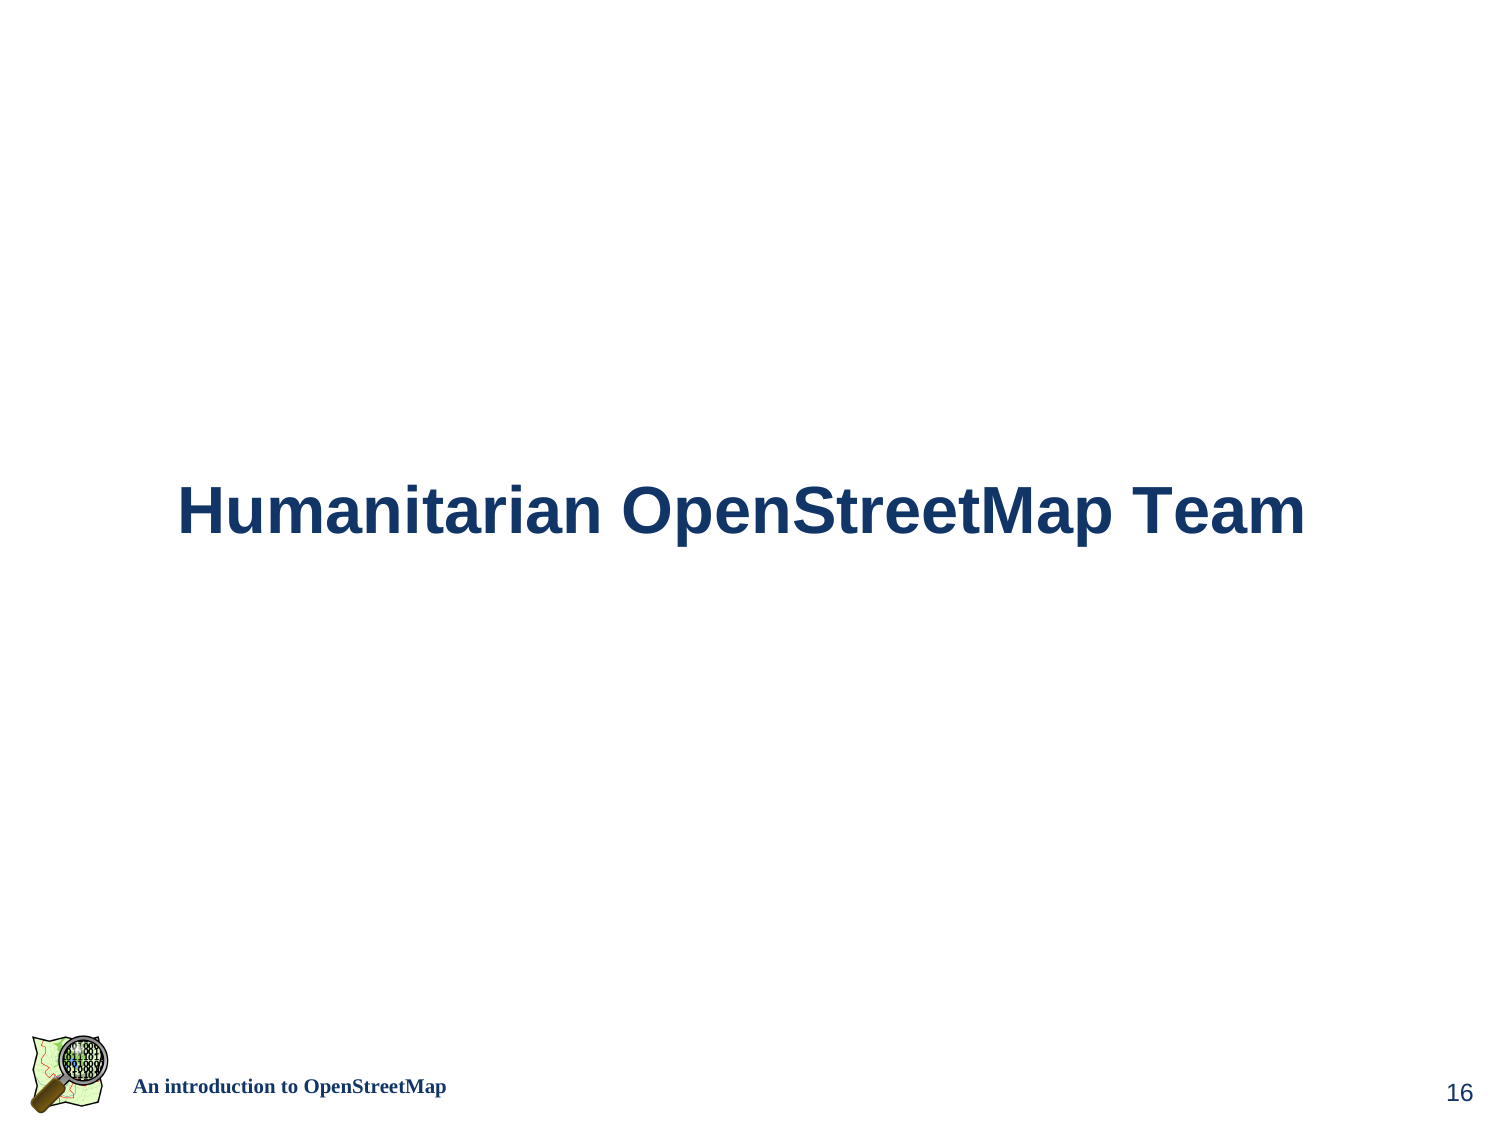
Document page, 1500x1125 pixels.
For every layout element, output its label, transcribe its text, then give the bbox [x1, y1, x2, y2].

picture [29, 1033, 110, 1114]
title Humanitarian OpenStreetMap Team [67, 413, 1418, 602]
